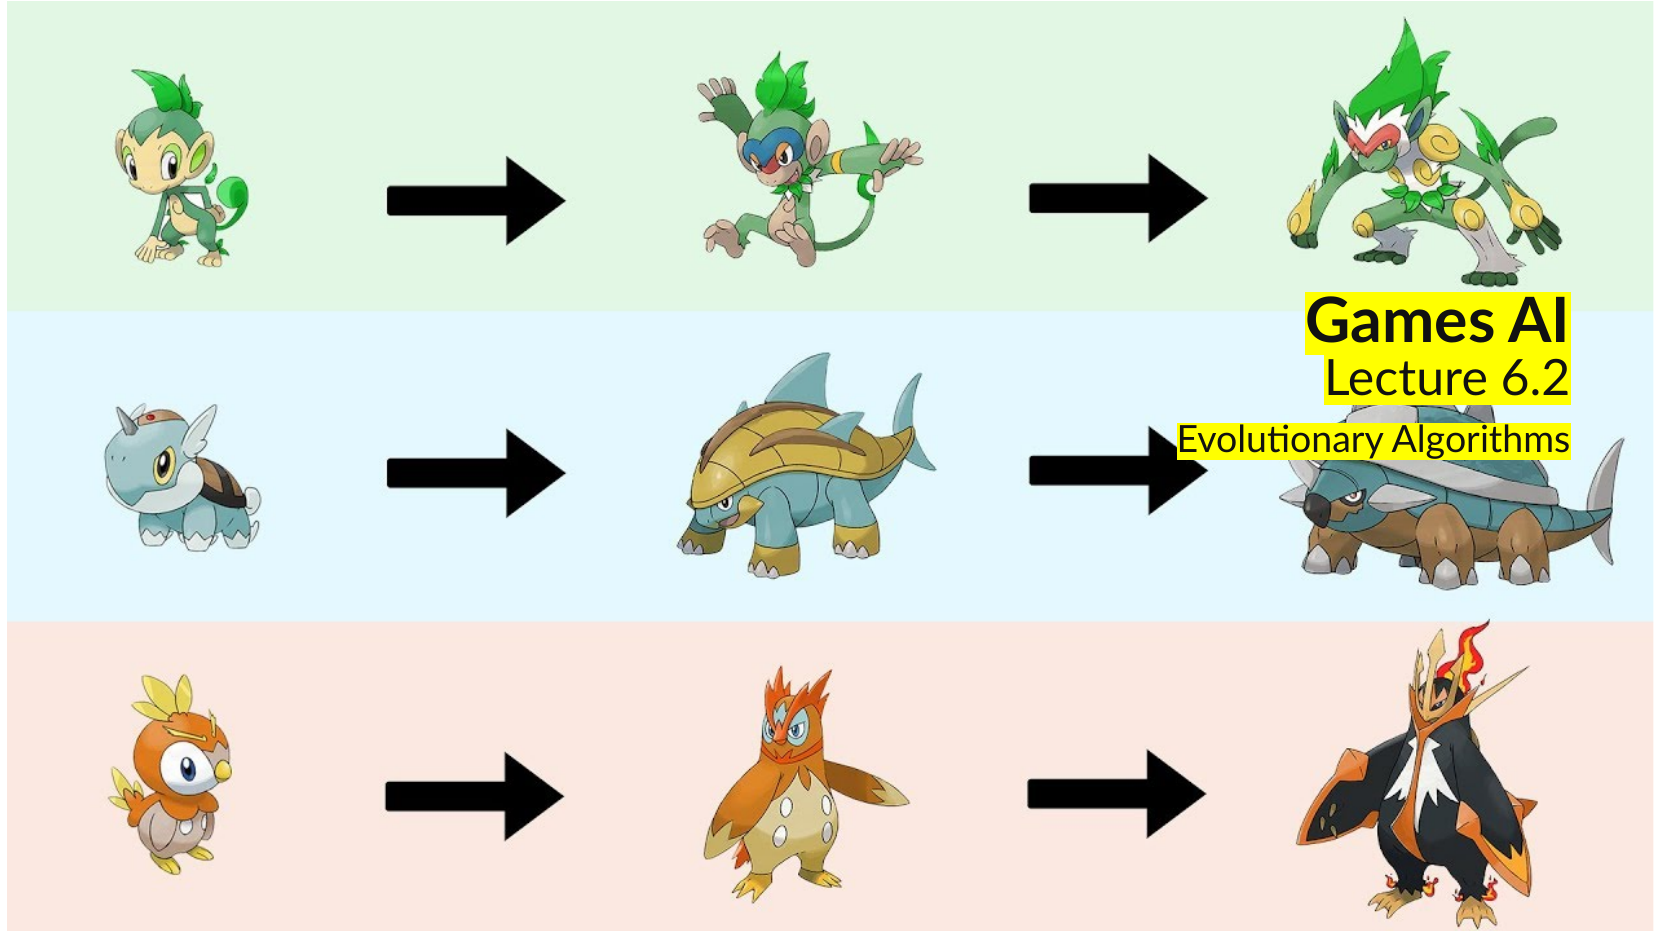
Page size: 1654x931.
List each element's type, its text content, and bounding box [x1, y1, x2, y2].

subtitle Games AI Lecture 6.2 Evolutionary Algorithms [82, 123, 1571, 741]
picture [7, 1, 1654, 931]
